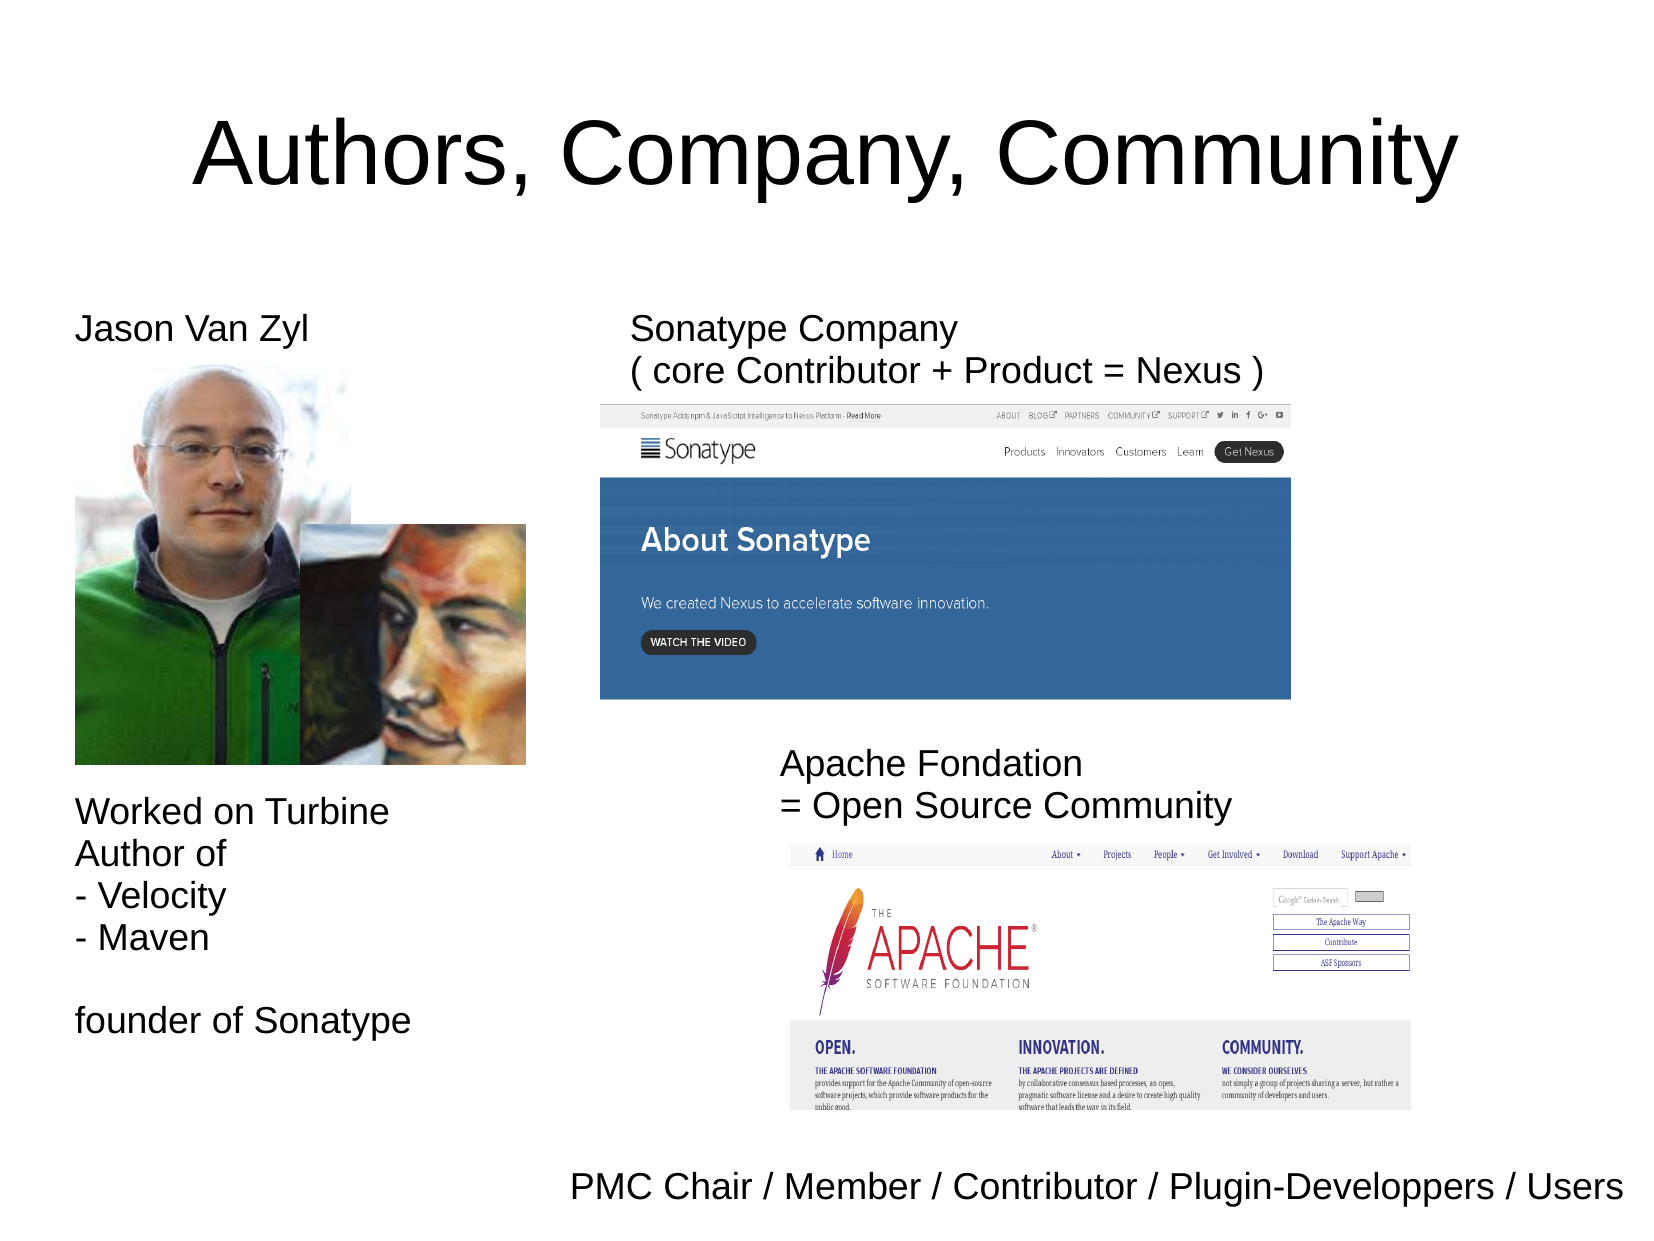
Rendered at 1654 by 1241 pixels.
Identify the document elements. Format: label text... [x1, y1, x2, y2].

text_box Worked on Turbine Author of - Velocity - Maven founder of Sonatype [60, 782, 481, 1092]
picture [75, 364, 526, 766]
picture [600, 404, 1291, 706]
text_box Apache Fondation = Open Source Community [765, 735, 1441, 834]
title Authors, Company, Community [82, 49, 1571, 257]
text_box Sonatype Company ( core Contributor + Product = Nexus ) [615, 300, 1291, 399]
picture [790, 844, 1411, 1111]
text_box Jason Van Zyl [60, 300, 376, 376]
text_box PMC Chair / Member / Contributor / Plugin-Developpers / Users [555, 1158, 1639, 1216]
